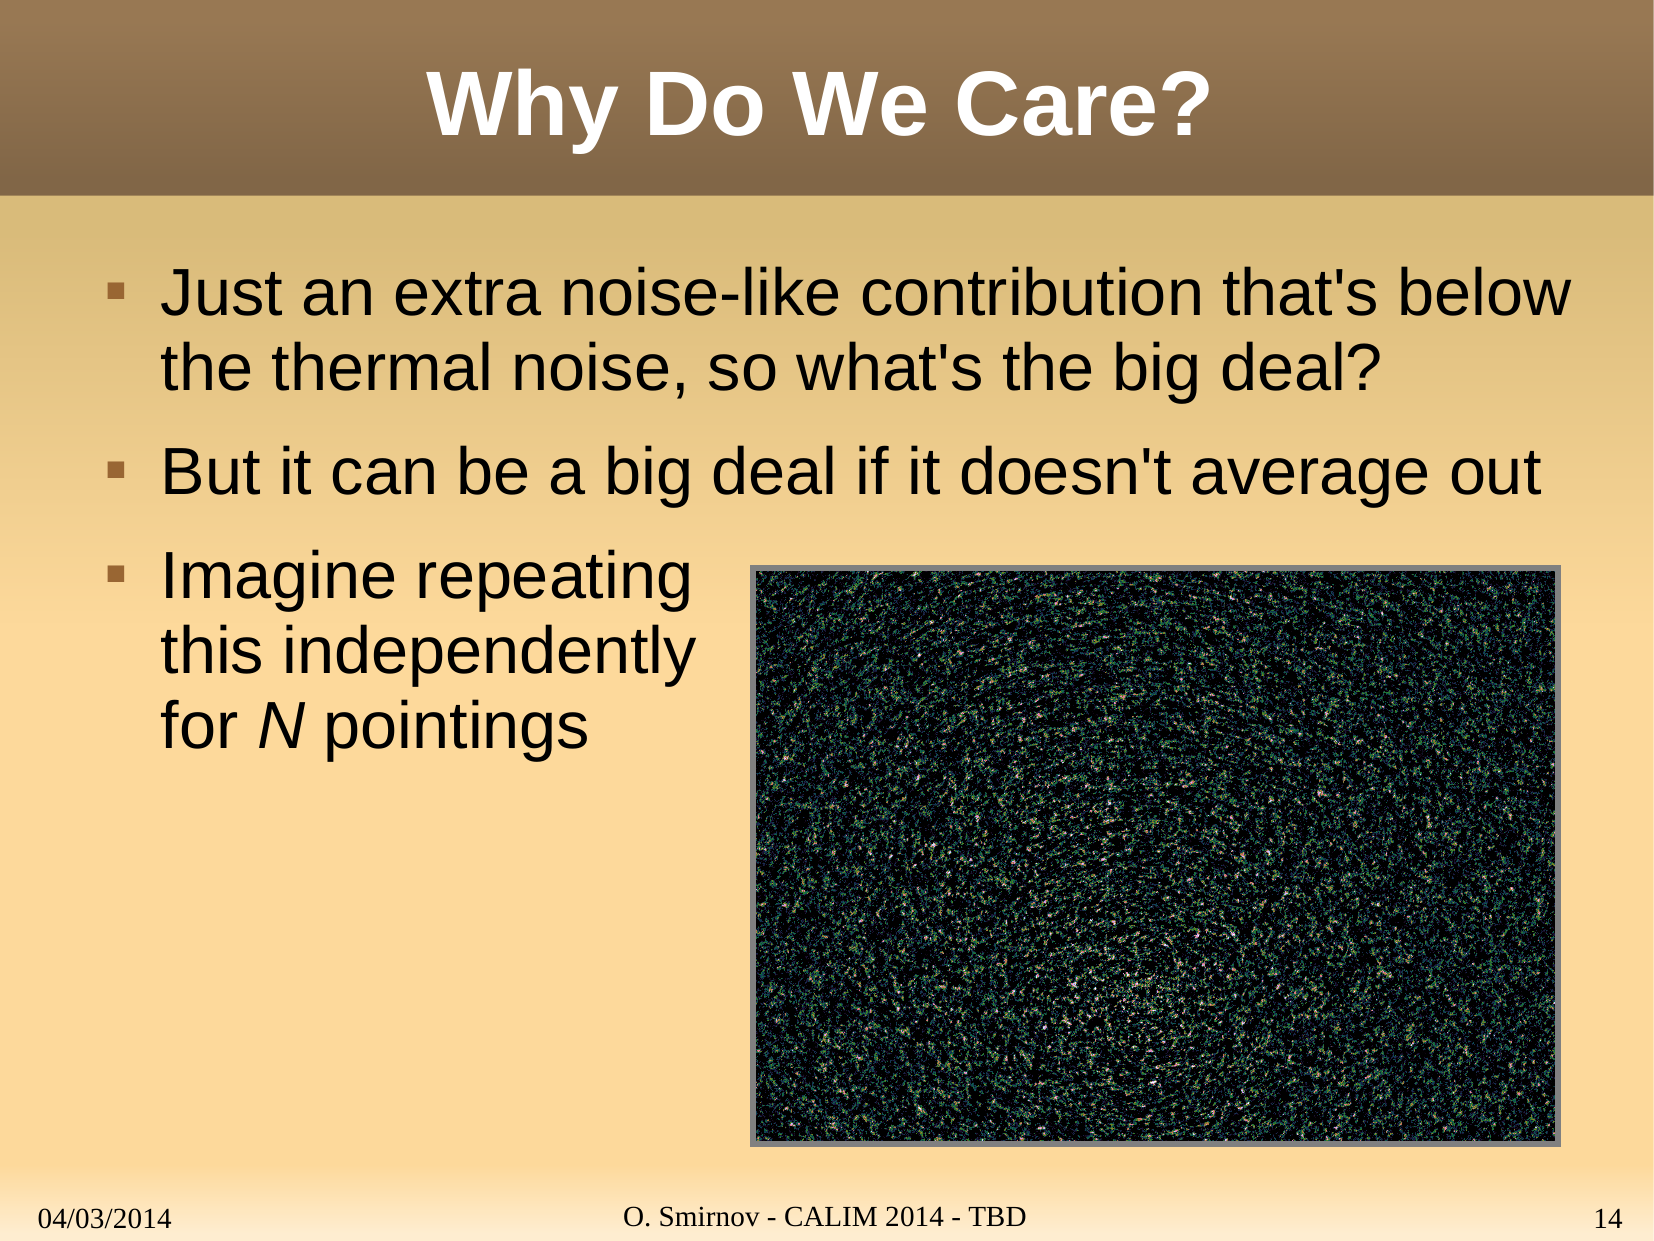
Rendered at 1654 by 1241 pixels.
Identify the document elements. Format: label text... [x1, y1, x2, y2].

list Just an extra noise-like contribution that's below the thermal noise, so what's the big deal? But it can be a big deal if it doesn't average out Imagine repeating this independently for N pointings [90, 255, 1579, 1074]
picture [0, 0, 1654, 1241]
title Why Do We Care? [76, 0, 1565, 208]
